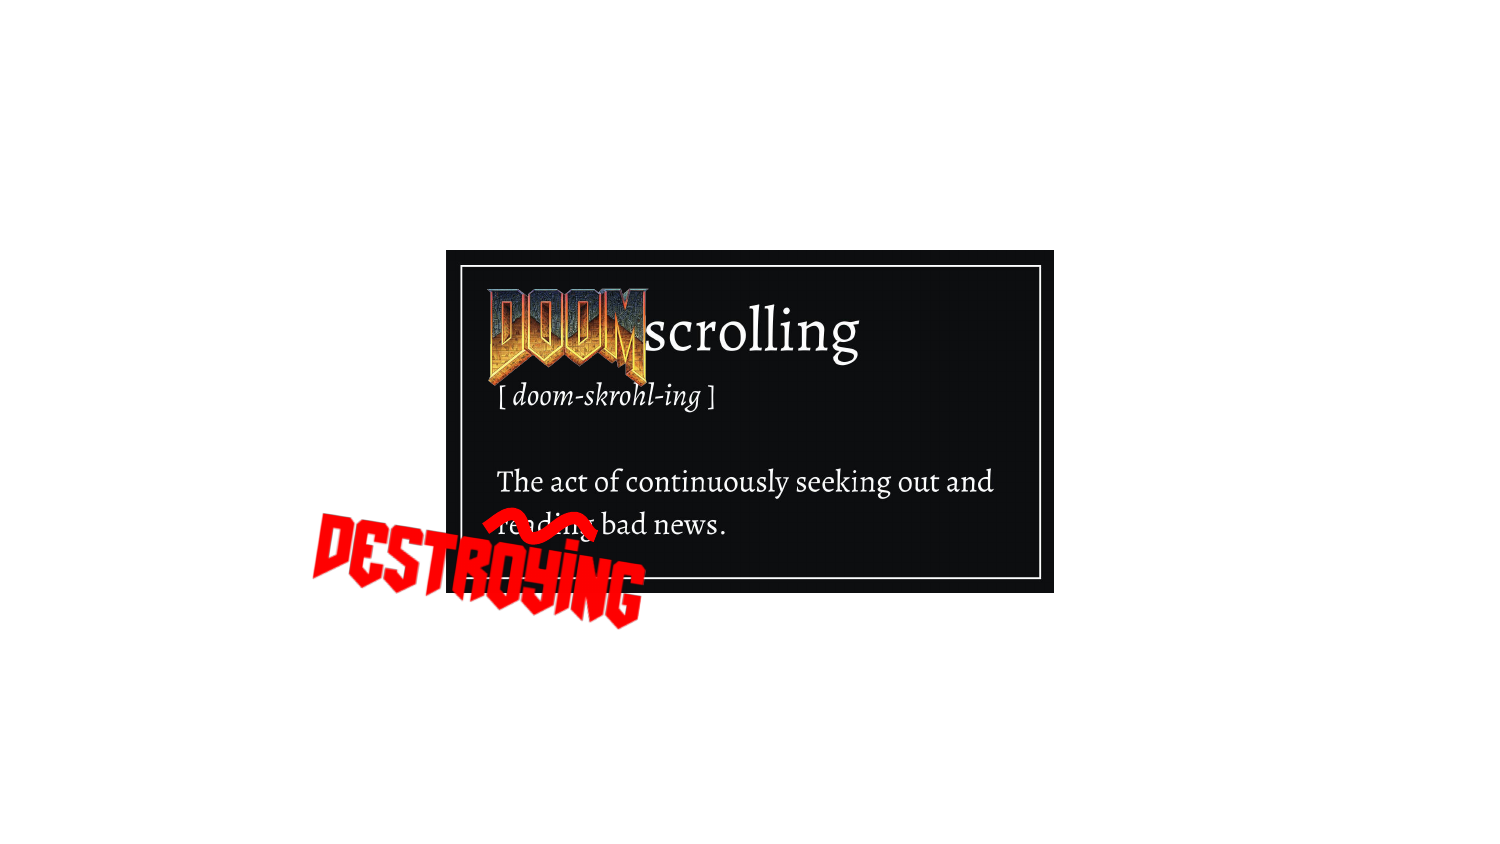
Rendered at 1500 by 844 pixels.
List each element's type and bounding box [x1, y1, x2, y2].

picture [311, 250, 1054, 633]
